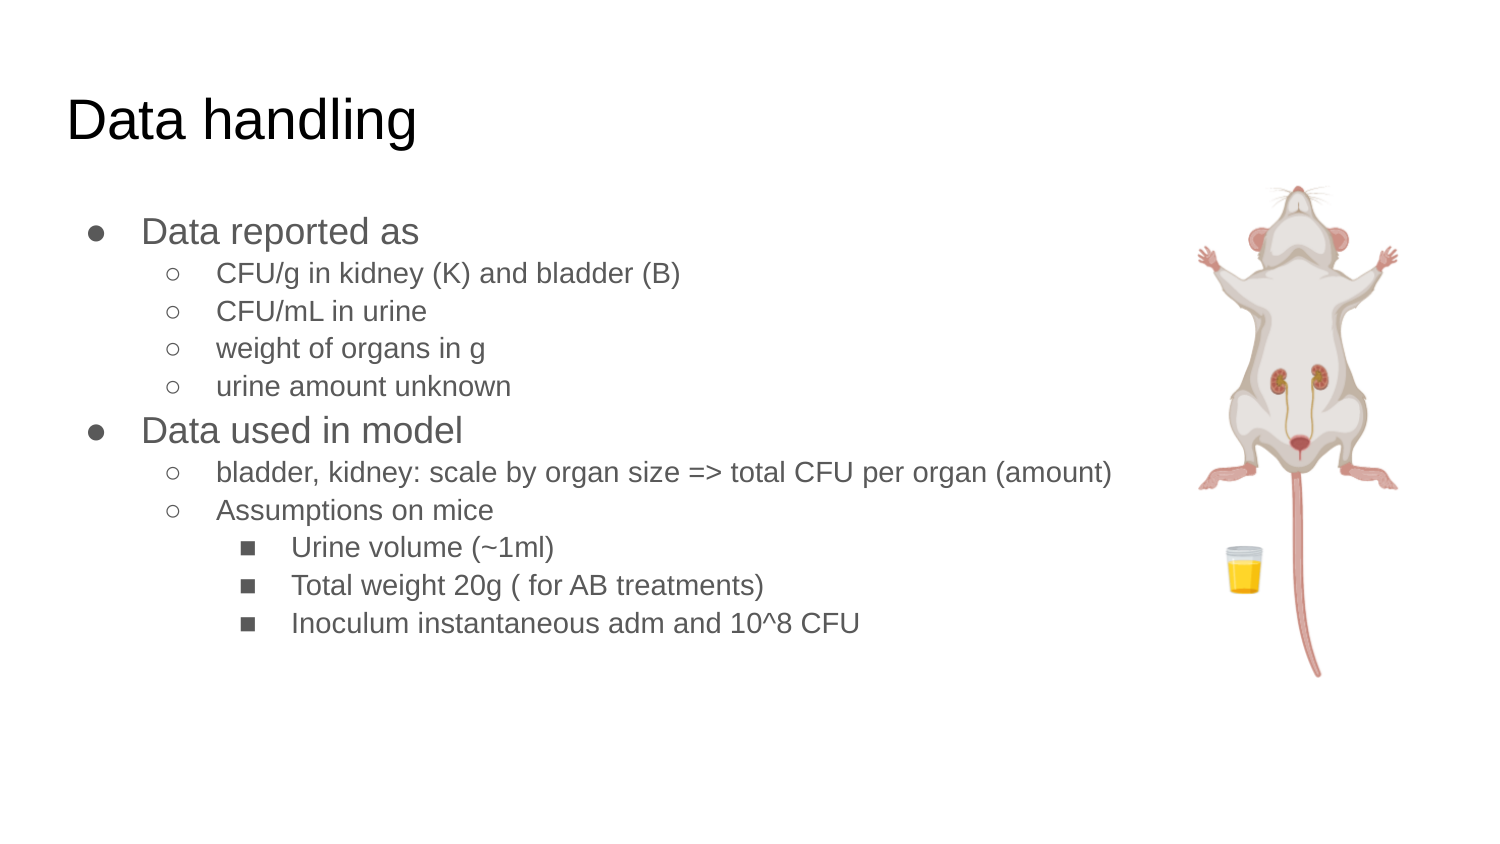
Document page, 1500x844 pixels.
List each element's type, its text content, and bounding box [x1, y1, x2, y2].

list Data reported as CFU/g in kidney (K) and bladder (B) CFU/mL in urine weight of organs in g urine amount unknown Data used in model bladder, kidney: scale by organ size => total CFU per organ (amount) Assumptions on mice Urine volume (~1ml) Total weight 20g ( for AB treatments) Inoculum instantaneous adm and 10^8 CFU [51, 189, 1449, 750]
picture [1187, 178, 1414, 688]
title Data handling [51, 72, 1449, 167]
